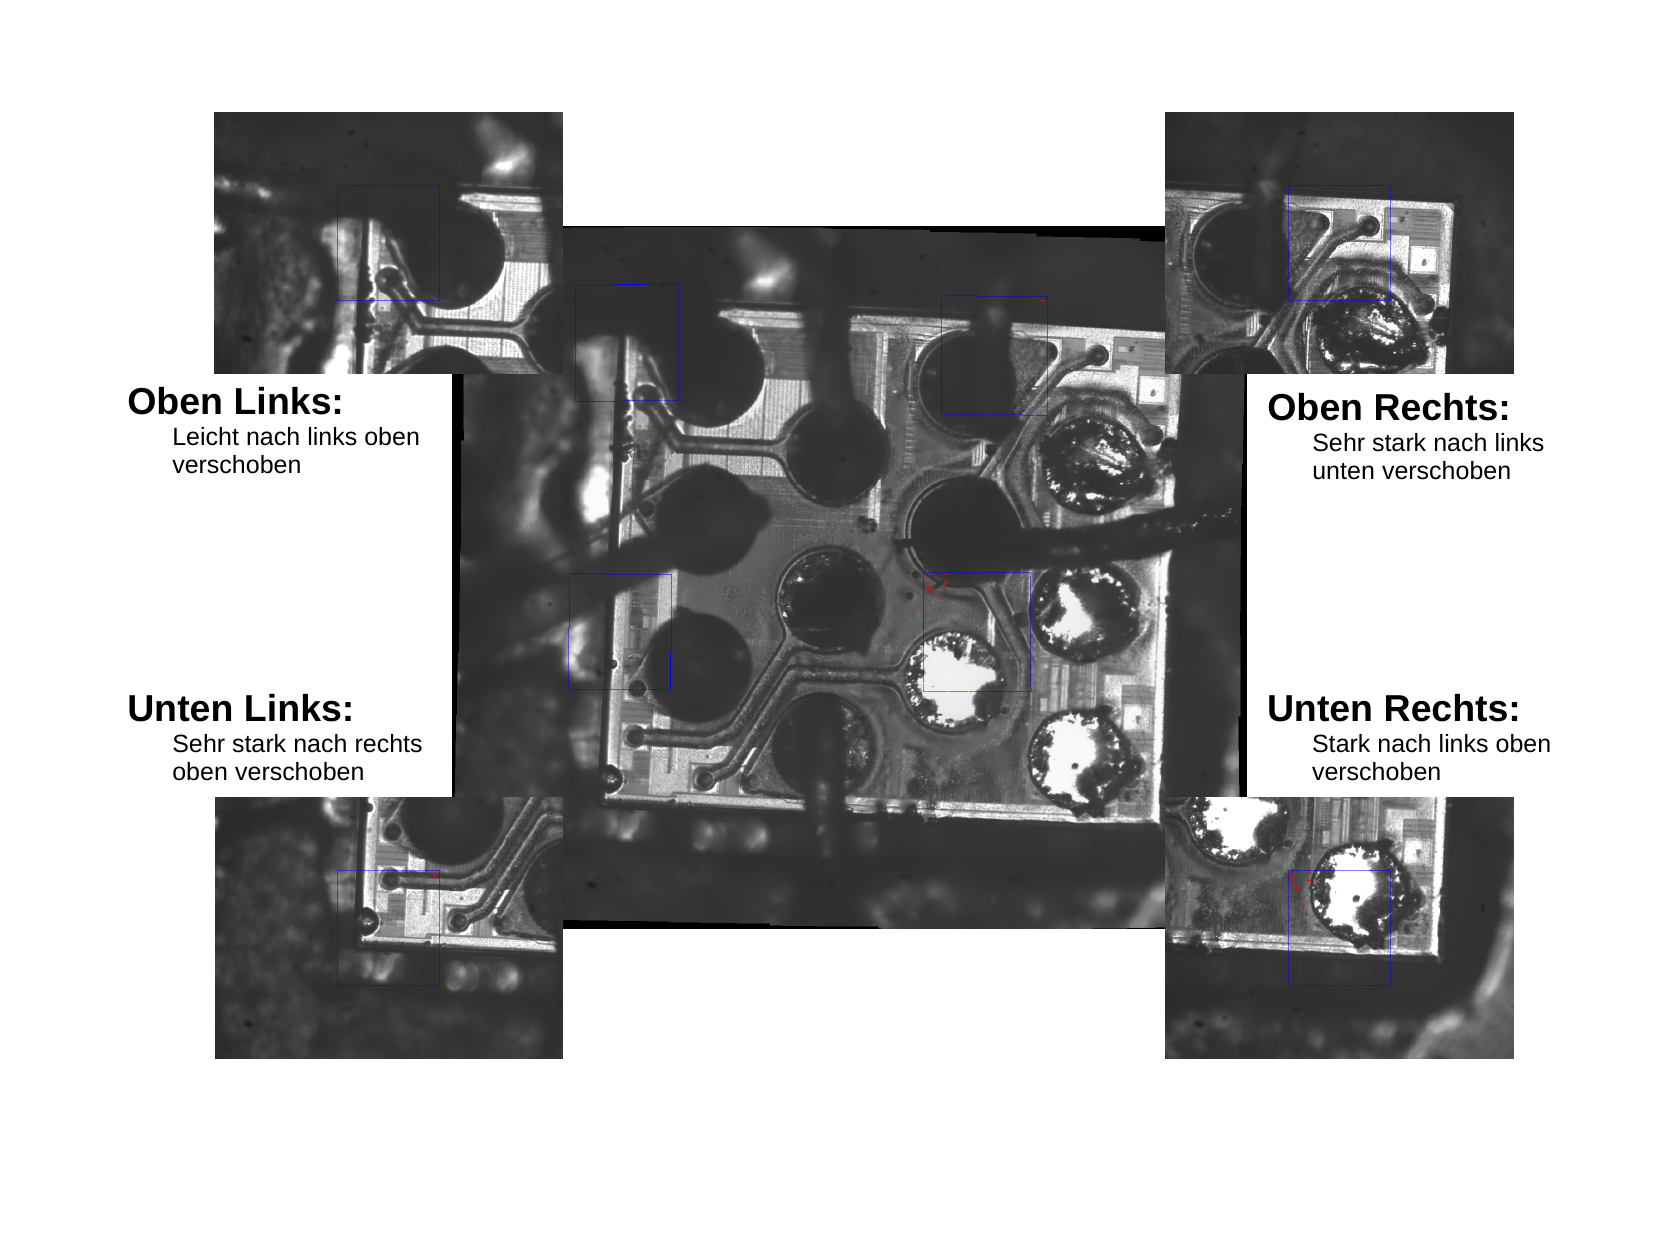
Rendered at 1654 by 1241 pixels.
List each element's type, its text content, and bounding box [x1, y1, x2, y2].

text_box Unten Rechts: Stark nach links oben verschoben [1252, 680, 1654, 794]
picture [214, 112, 1514, 1059]
text_box Unten Links: Sehr stark nach rechts oben verschoben [112, 680, 488, 794]
text_box Oben Rechts: Sehr stark nach links unten verschoben [1252, 379, 1613, 492]
text_box Oben Links: Leicht nach links oben verschoben [112, 373, 526, 486]
